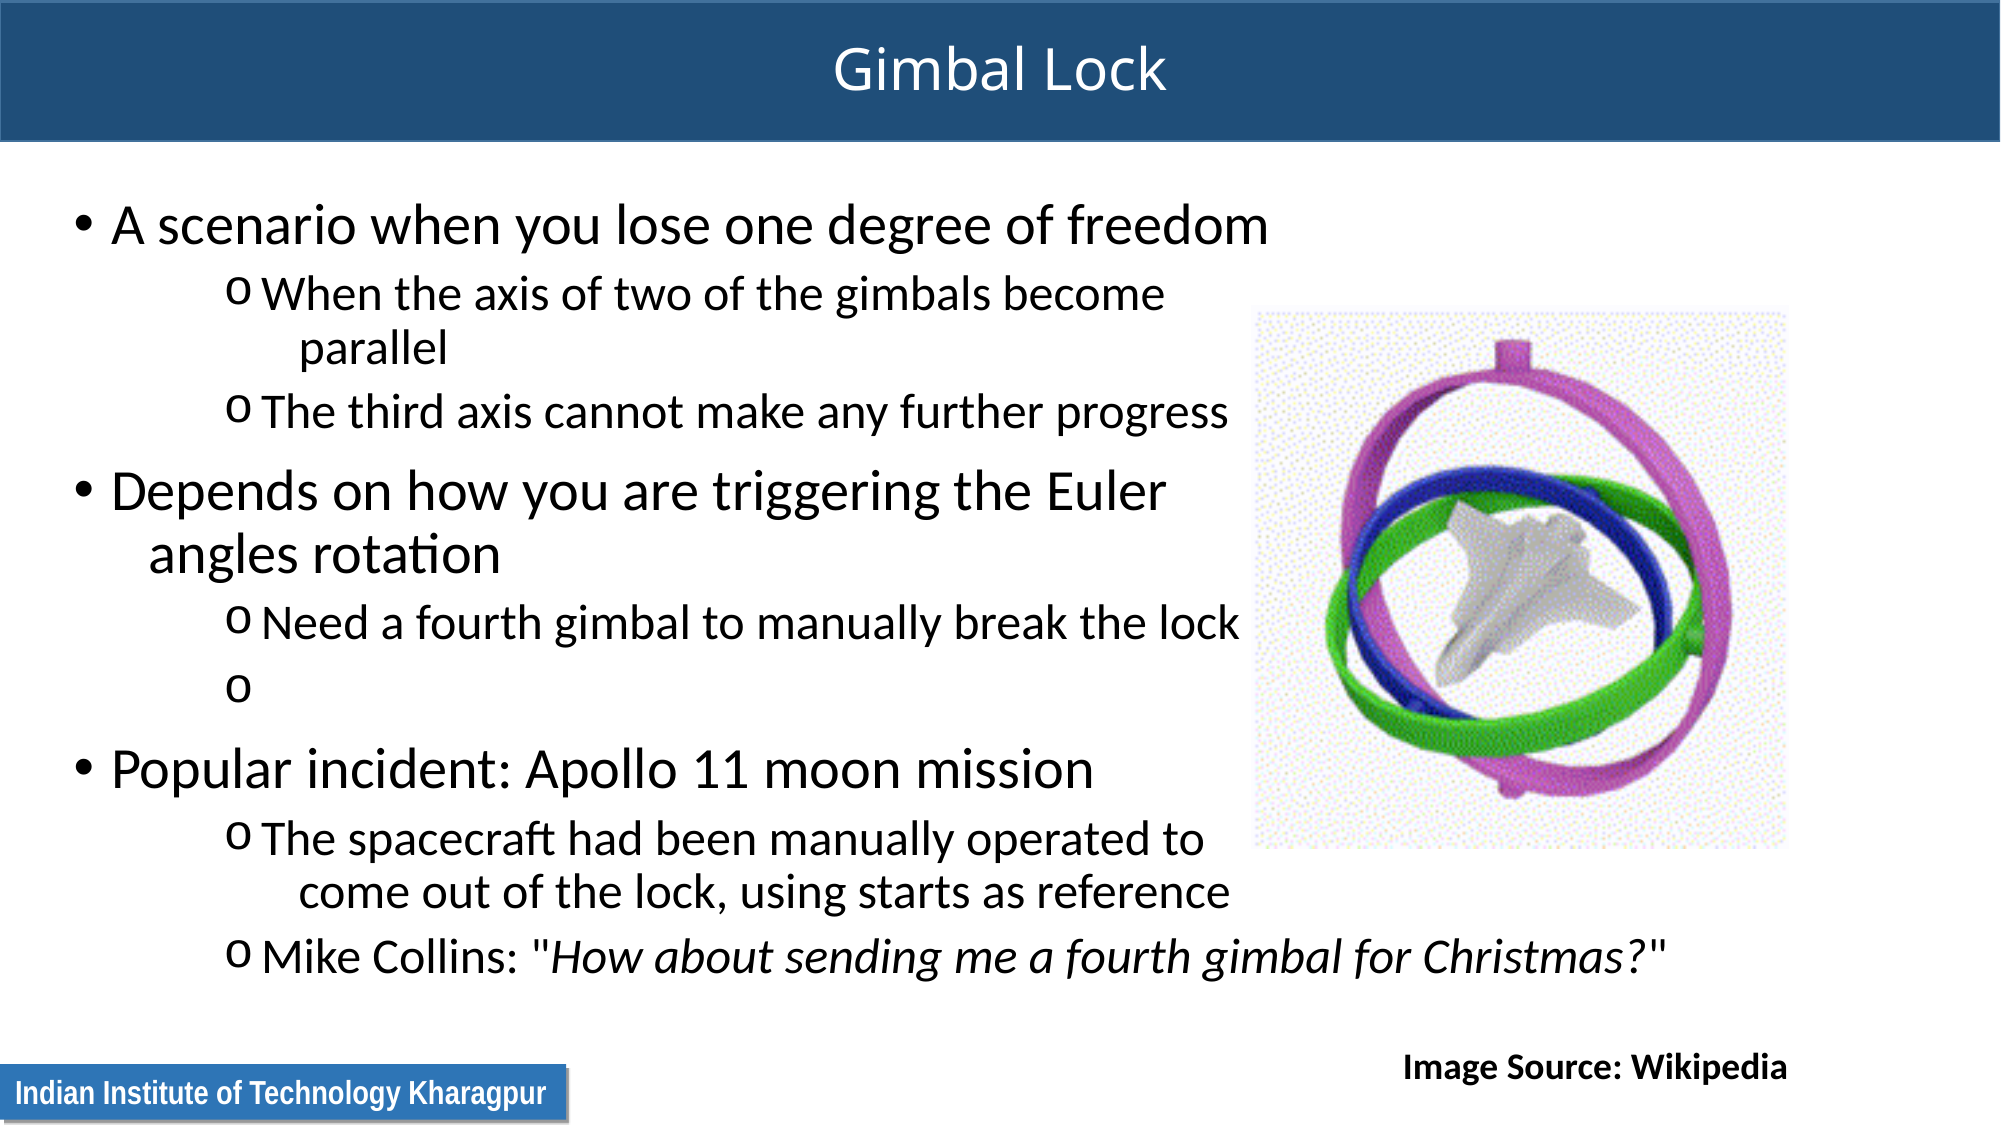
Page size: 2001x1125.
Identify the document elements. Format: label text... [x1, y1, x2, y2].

picture [1251, 305, 1789, 850]
title Gimbal Lock [0, 1, 2000, 141]
list A scenario when you lose one degree of freedom When the axis of two of the gimbals become parallel The third axis cannot make any further progress Depends on how you are triggering the Euler angles rotation Need a fourth gimbal to manually break the lock Popular incident: Apollo 11 moon mission The spacecraft had been manually operated to come out of the lock, using starts as reference Mike Collins: "How about sending me a fourth gimbal for Christmas?" [58, 186, 1954, 1065]
text_box Image Source: Wikipedia [1387, 1034, 1838, 1095]
